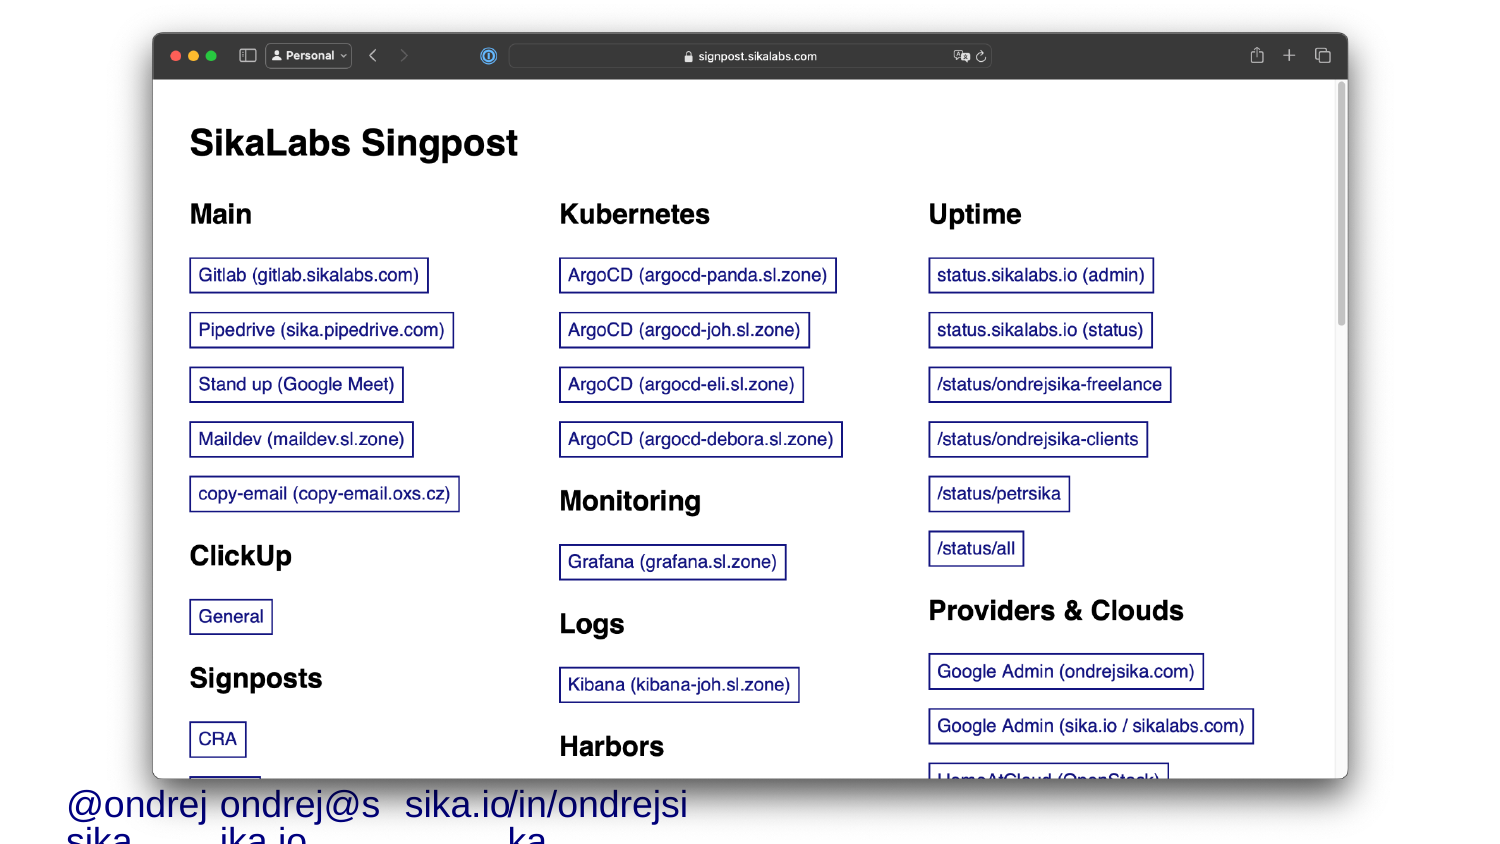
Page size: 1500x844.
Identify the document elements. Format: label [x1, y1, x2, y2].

picture [103, 0, 1397, 844]
